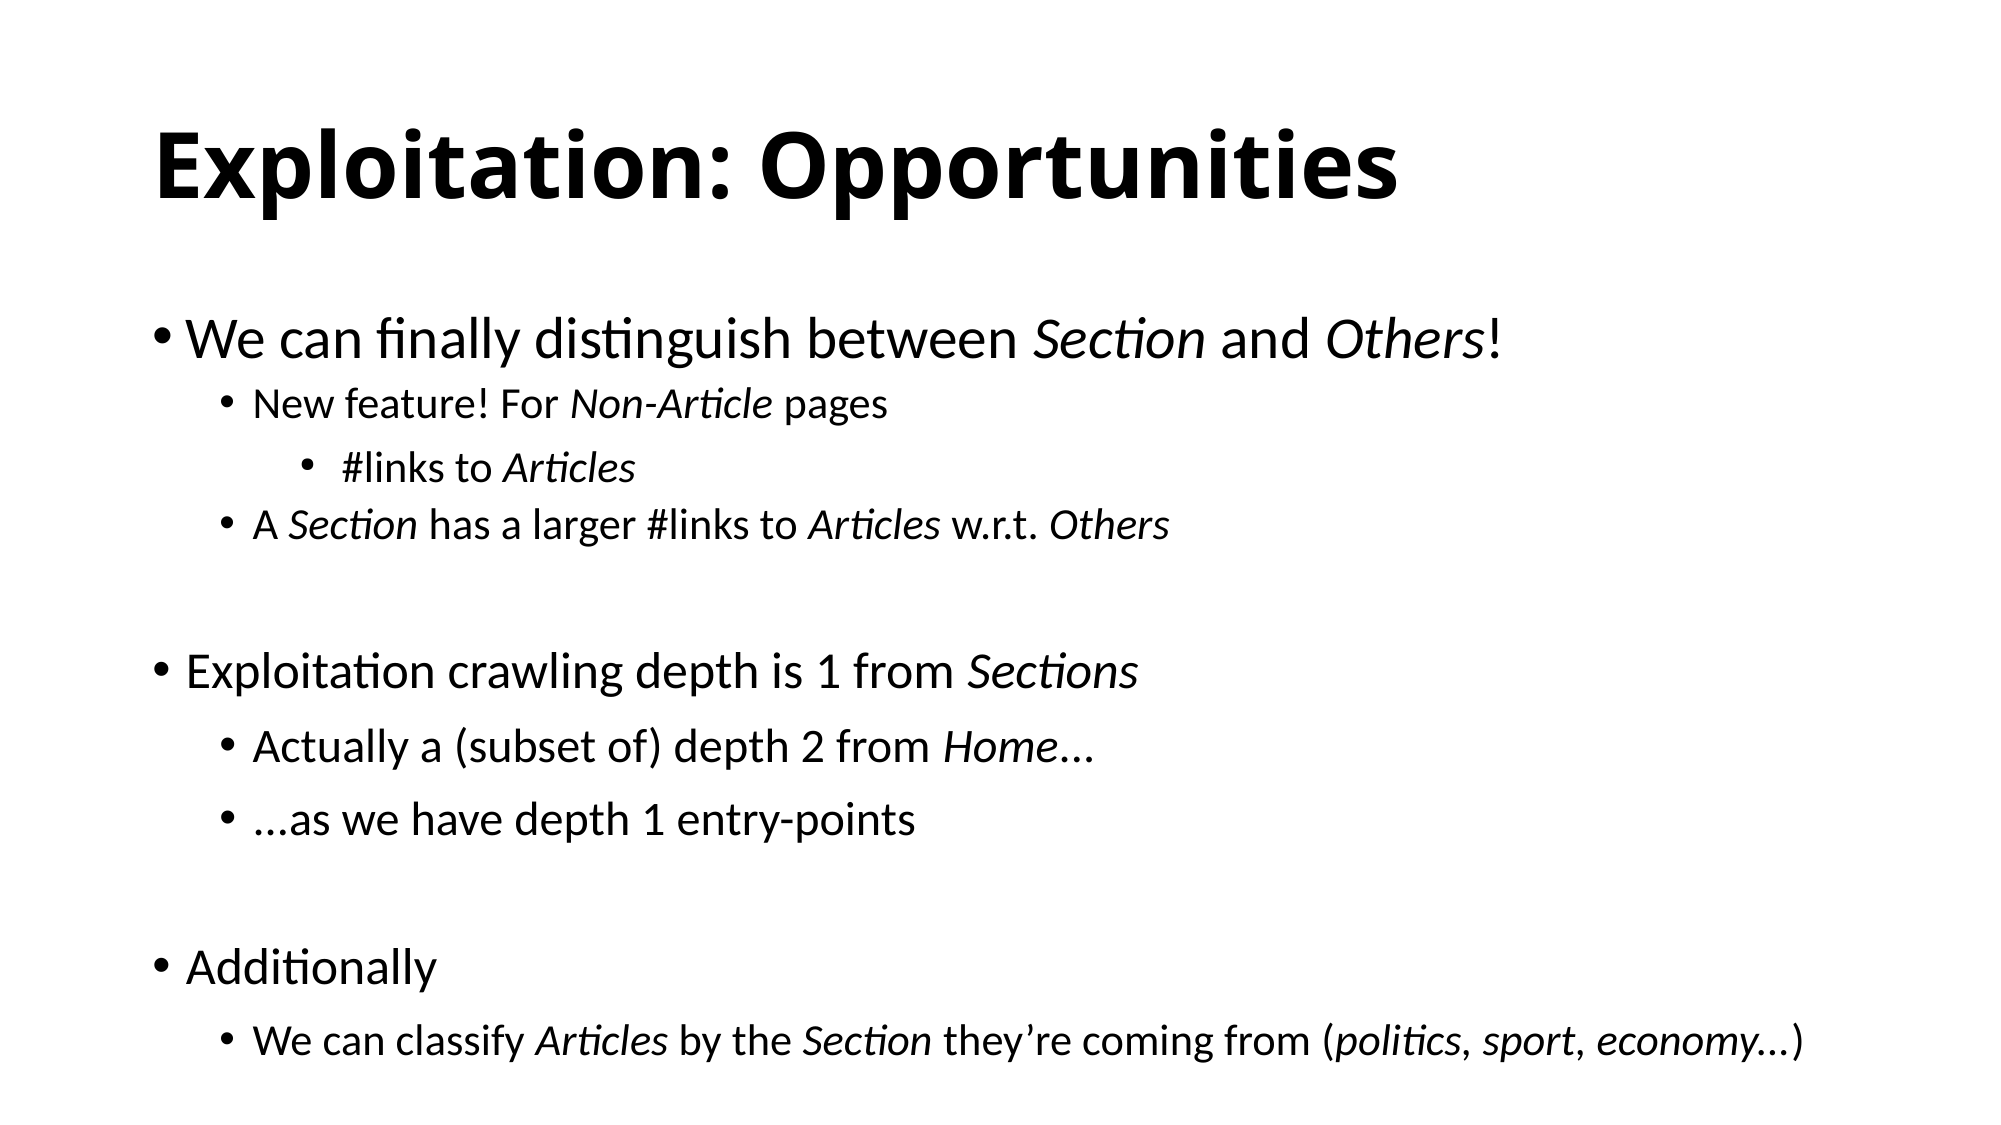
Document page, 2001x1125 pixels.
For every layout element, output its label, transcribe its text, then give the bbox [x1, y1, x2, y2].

title Exploitation: Opportunities [137, 59, 1863, 278]
list We can finally distinguish between Section and Others! New feature! For Non-Article pages #links to Articles A Section has a larger #links to Articles w.r.t. Others Exploitation crawling depth is 1 from Sections Actually a (subset of) depth 2 from Home... ...as we have depth 1 entry-points Additionally We can classify Articles by the Section they’re coming from (politics, sport, economy...) [137, 299, 1863, 1089]
